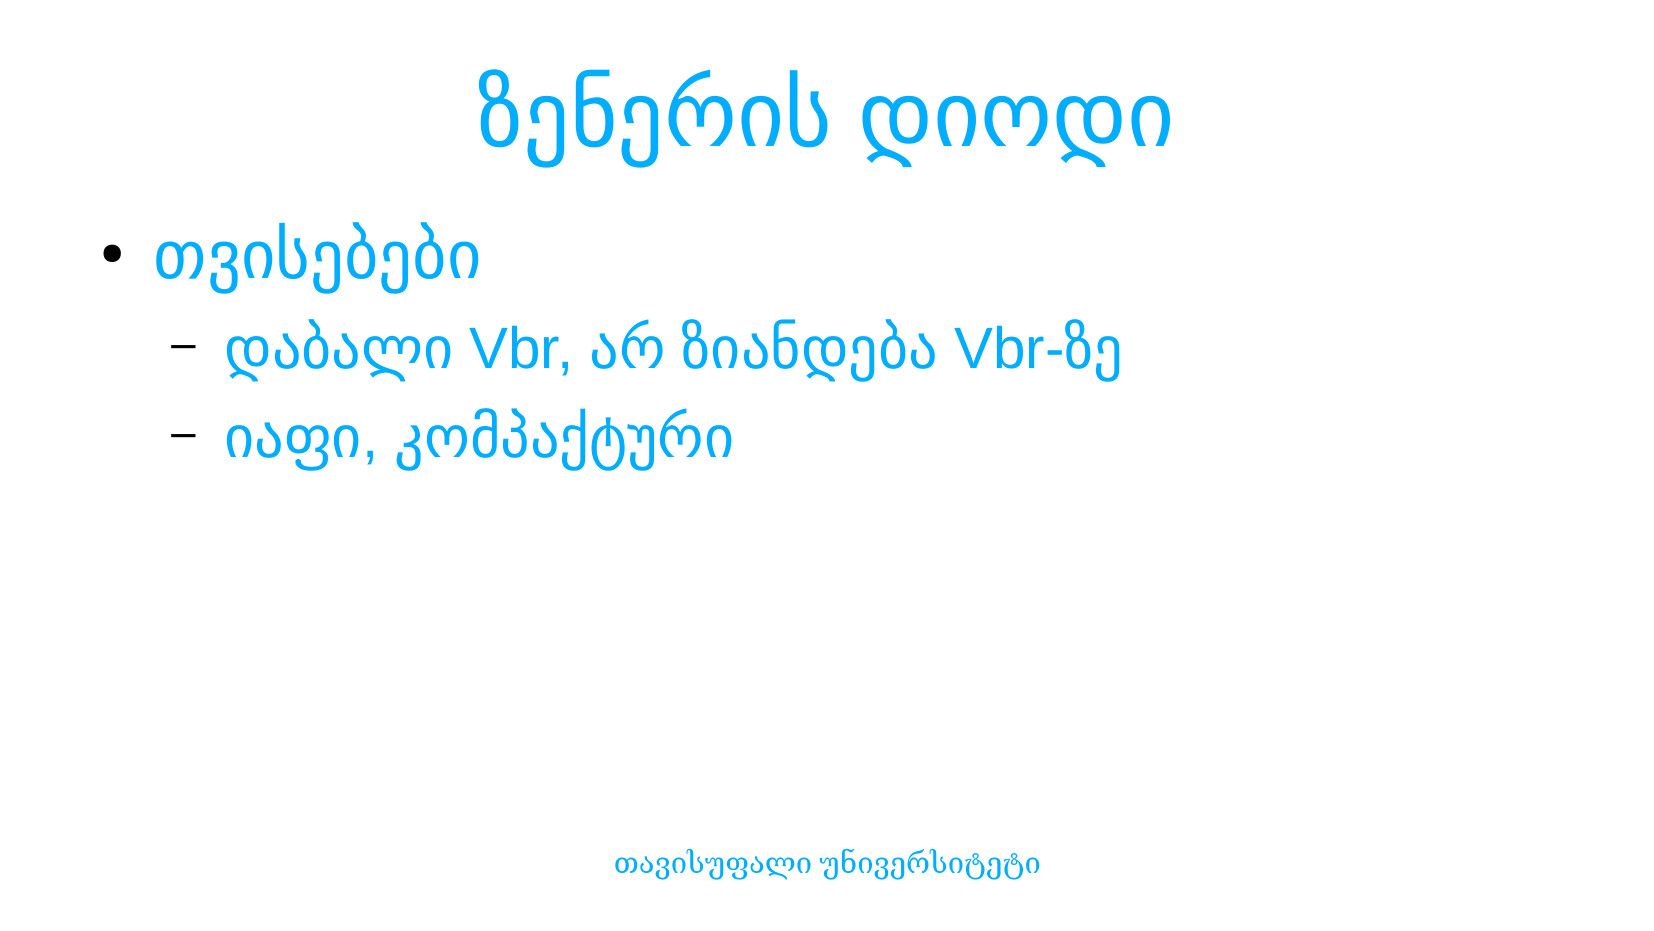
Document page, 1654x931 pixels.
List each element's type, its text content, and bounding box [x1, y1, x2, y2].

title ზენერის დიოდი [82, 37, 1571, 193]
list თვისებები დაბალი Vbr, არ ზიანდება Vbr-ზე იაფი, კომპაქტური [82, 217, 1571, 758]
